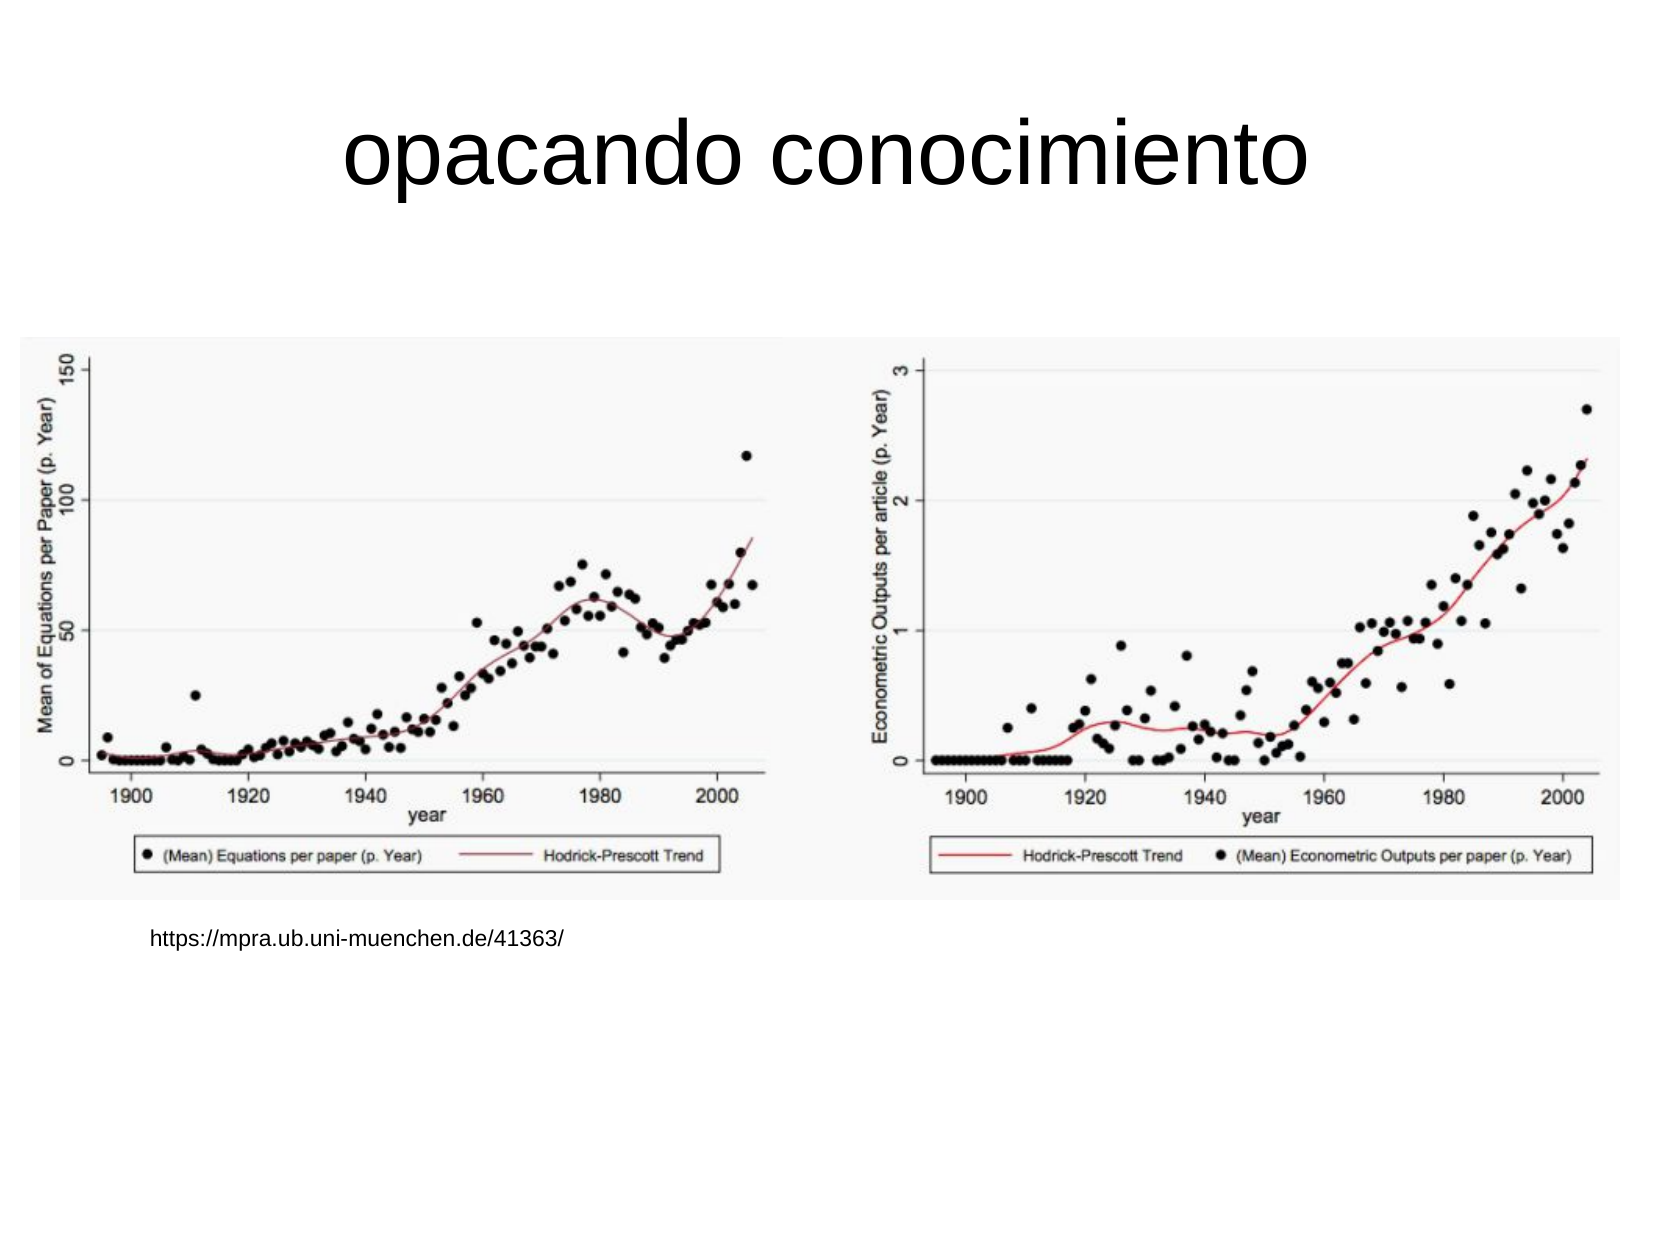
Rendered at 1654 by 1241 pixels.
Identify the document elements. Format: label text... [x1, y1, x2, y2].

title opacando conocimiento [82, 49, 1571, 257]
picture [20, 337, 1621, 901]
text_box https://mpra.ub.uni-muenchen.de/41363/ [135, 918, 839, 976]
